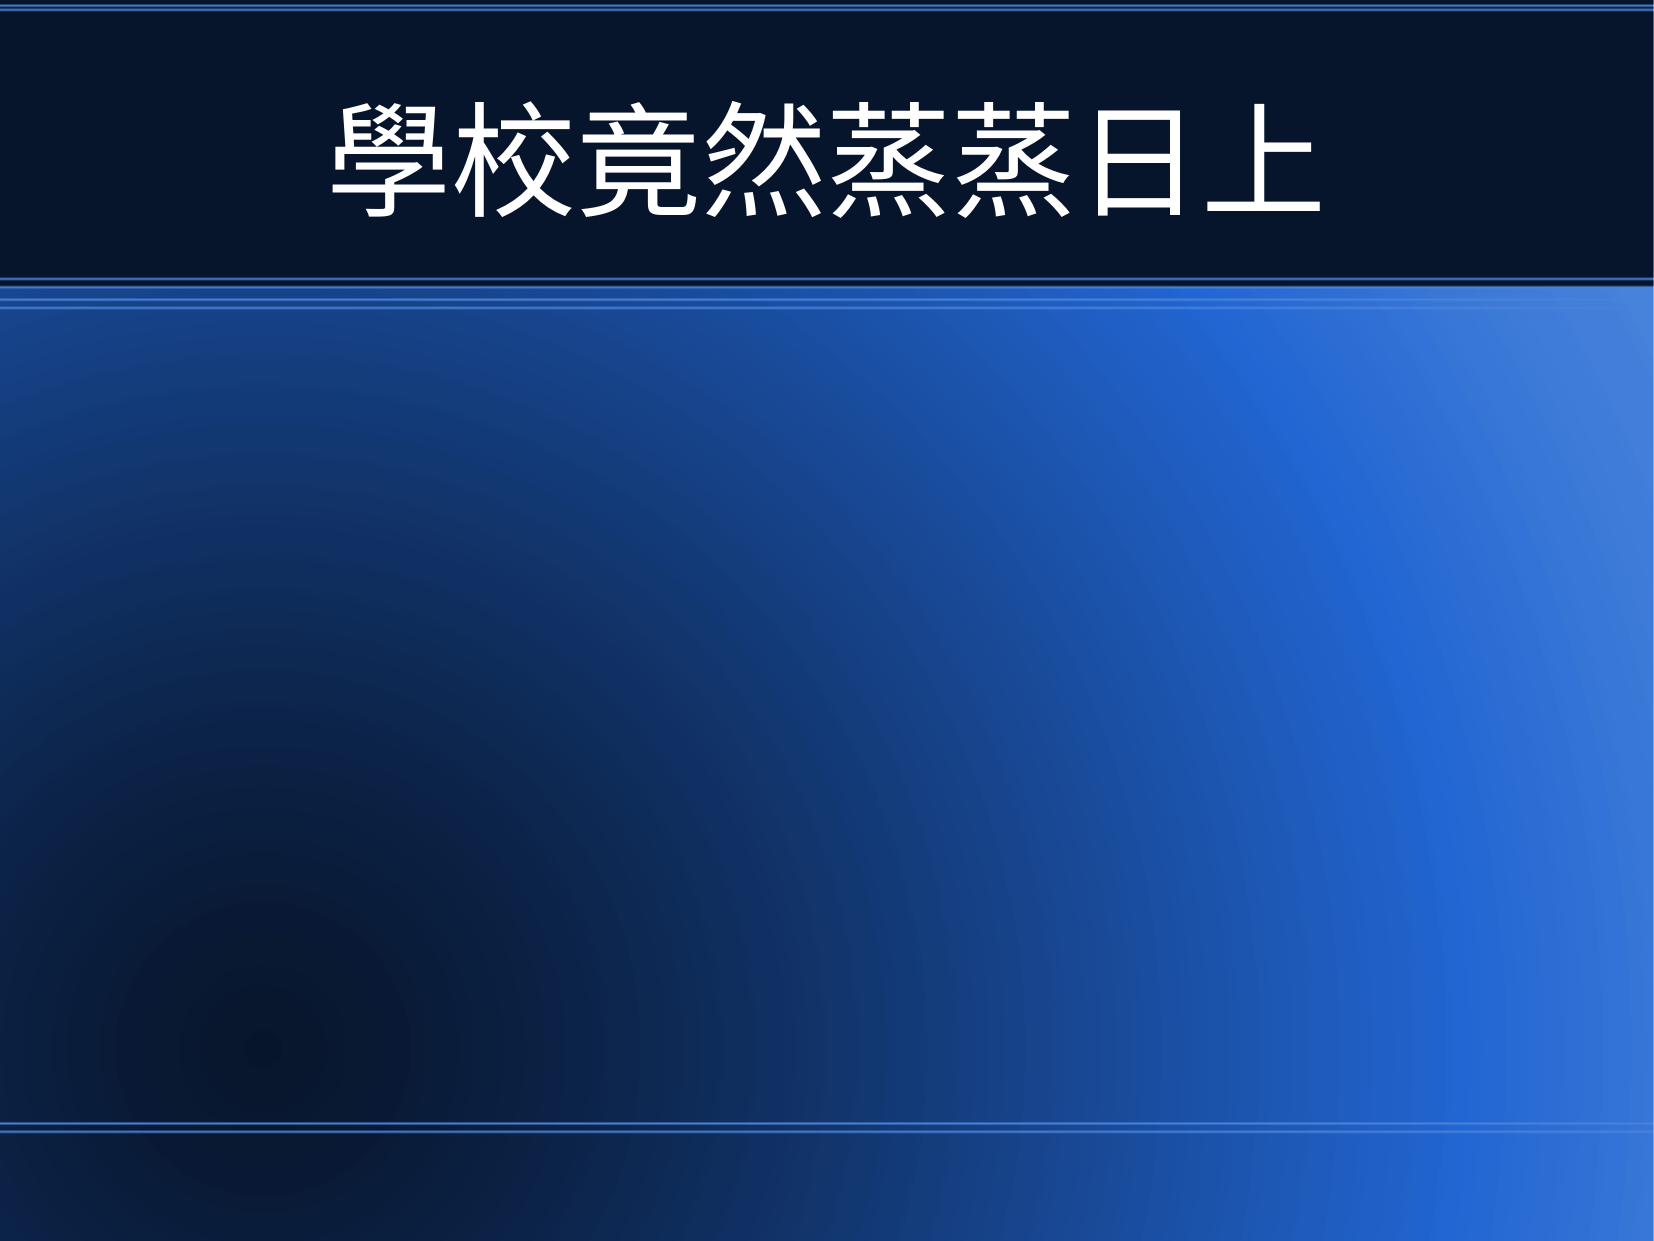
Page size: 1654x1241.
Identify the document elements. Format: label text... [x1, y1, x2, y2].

picture [0, 0, 1654, 1241]
title 學校竟然蒸蒸日上 [82, 49, 1571, 257]
